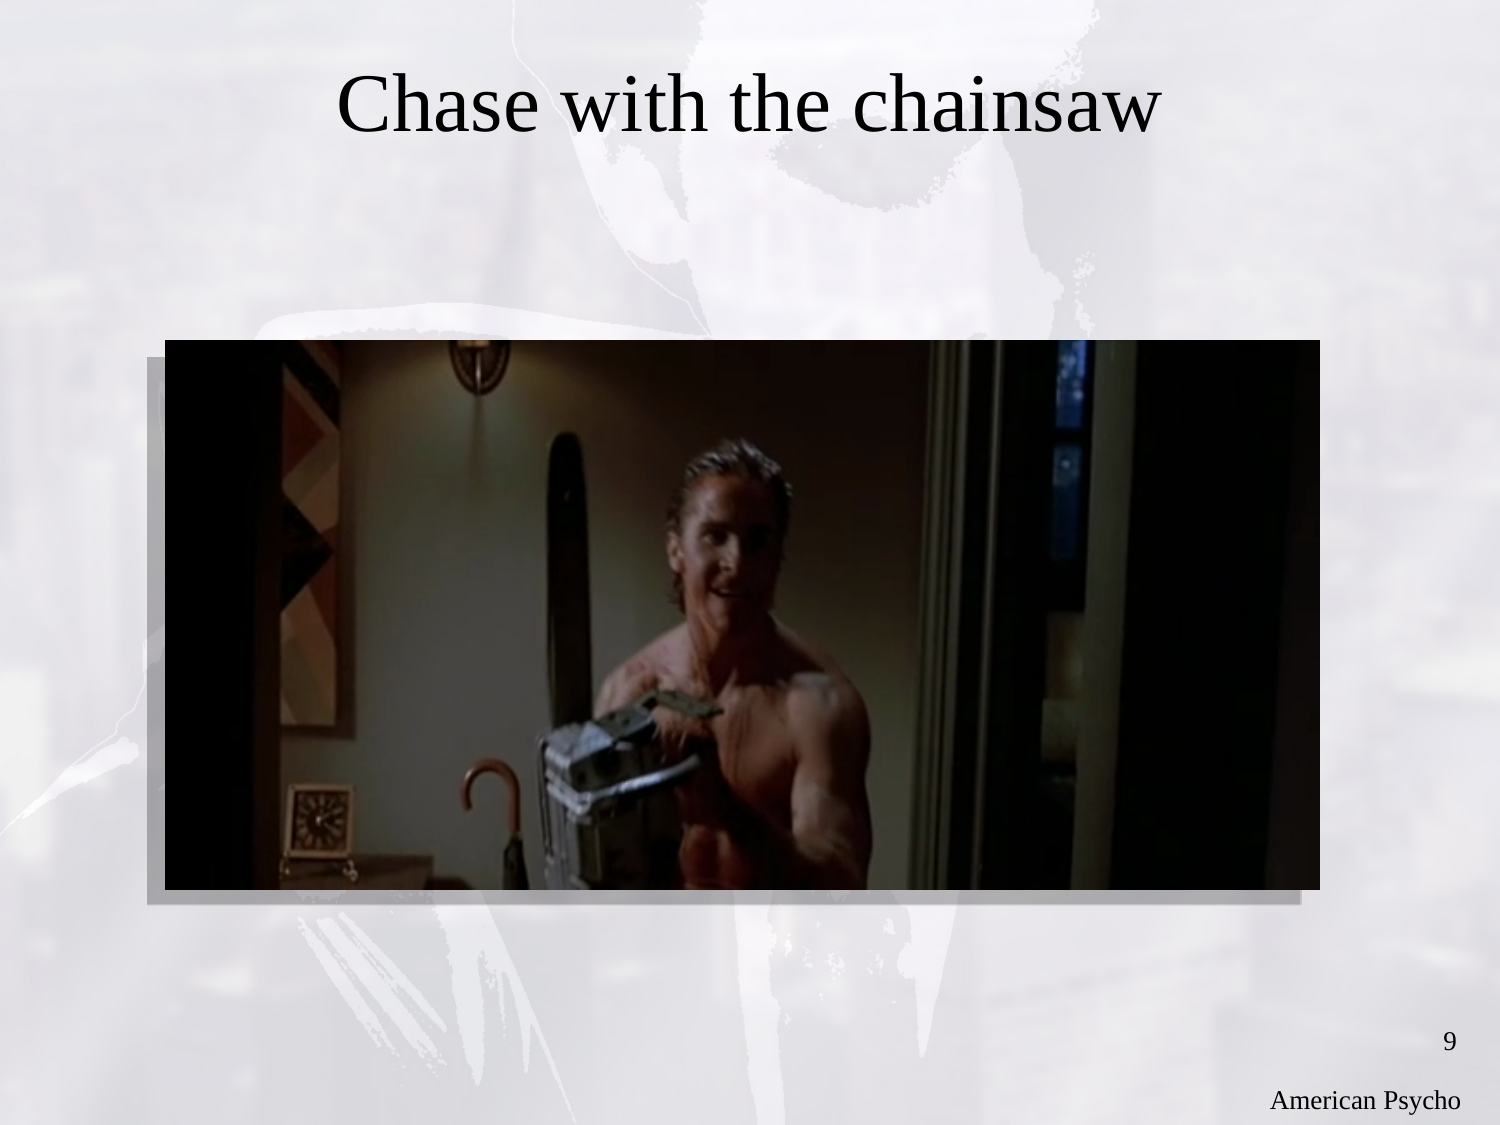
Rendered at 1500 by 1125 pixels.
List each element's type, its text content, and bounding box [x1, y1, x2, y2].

title Chase with the chainsaw [59, 38, 1441, 170]
picture [0, 0, 1500, 1125]
